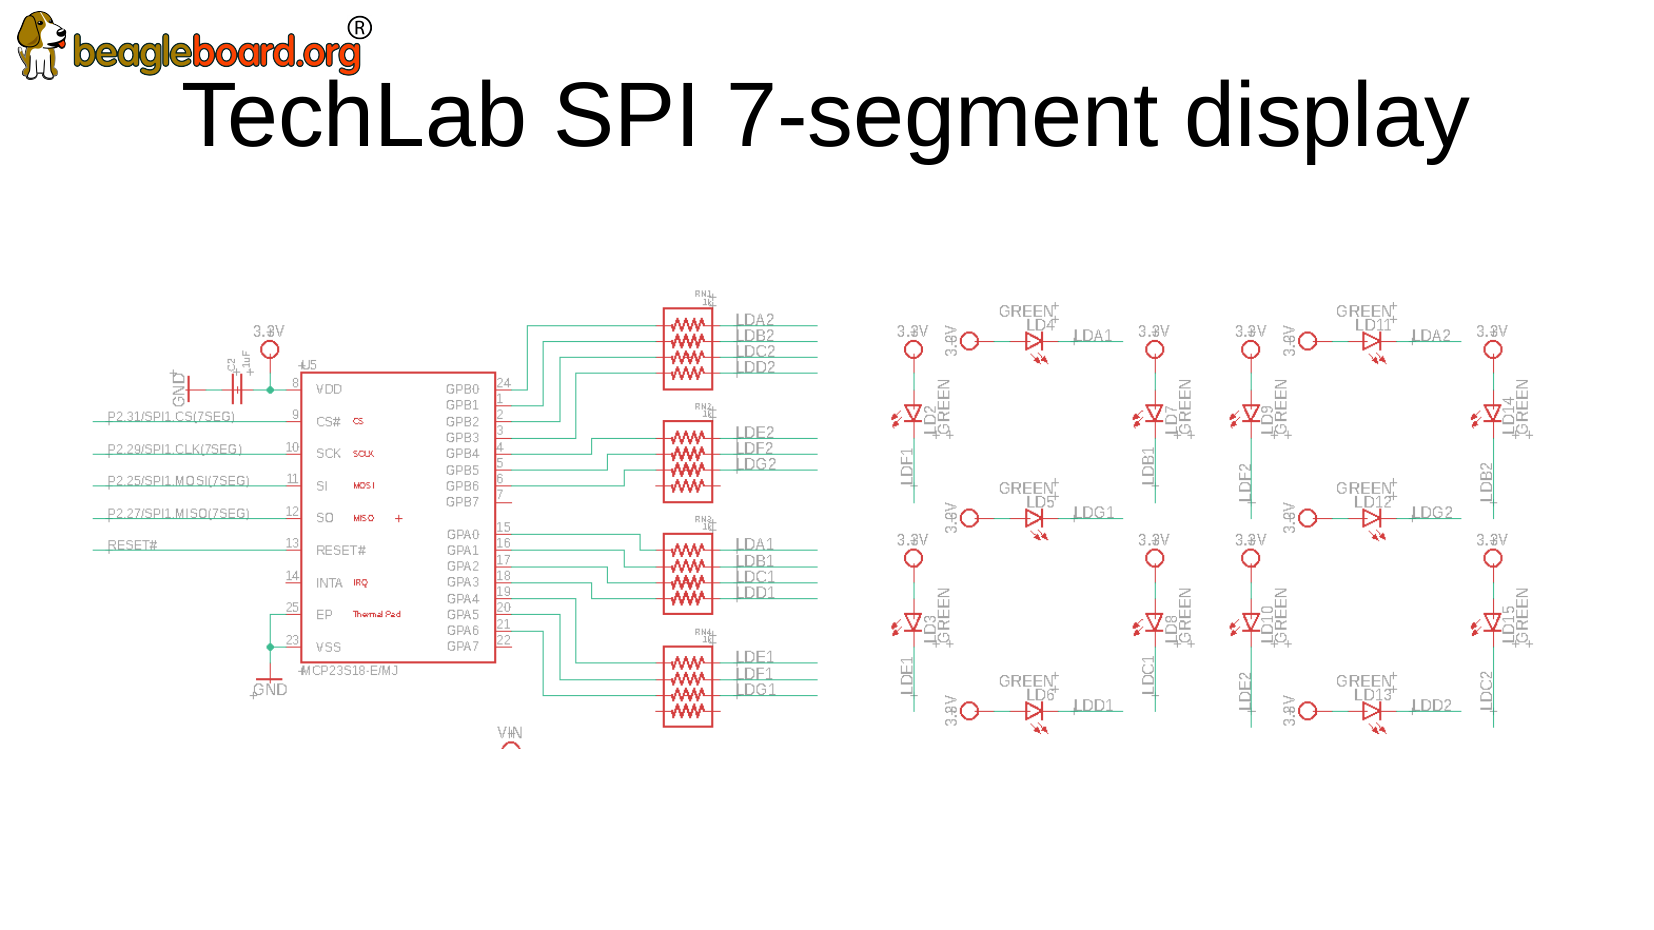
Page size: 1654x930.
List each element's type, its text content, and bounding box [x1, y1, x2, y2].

picture [49, 267, 1562, 749]
title TechLab SPI 7-segment display [82, 37, 1571, 193]
picture [17, 11, 372, 80]
